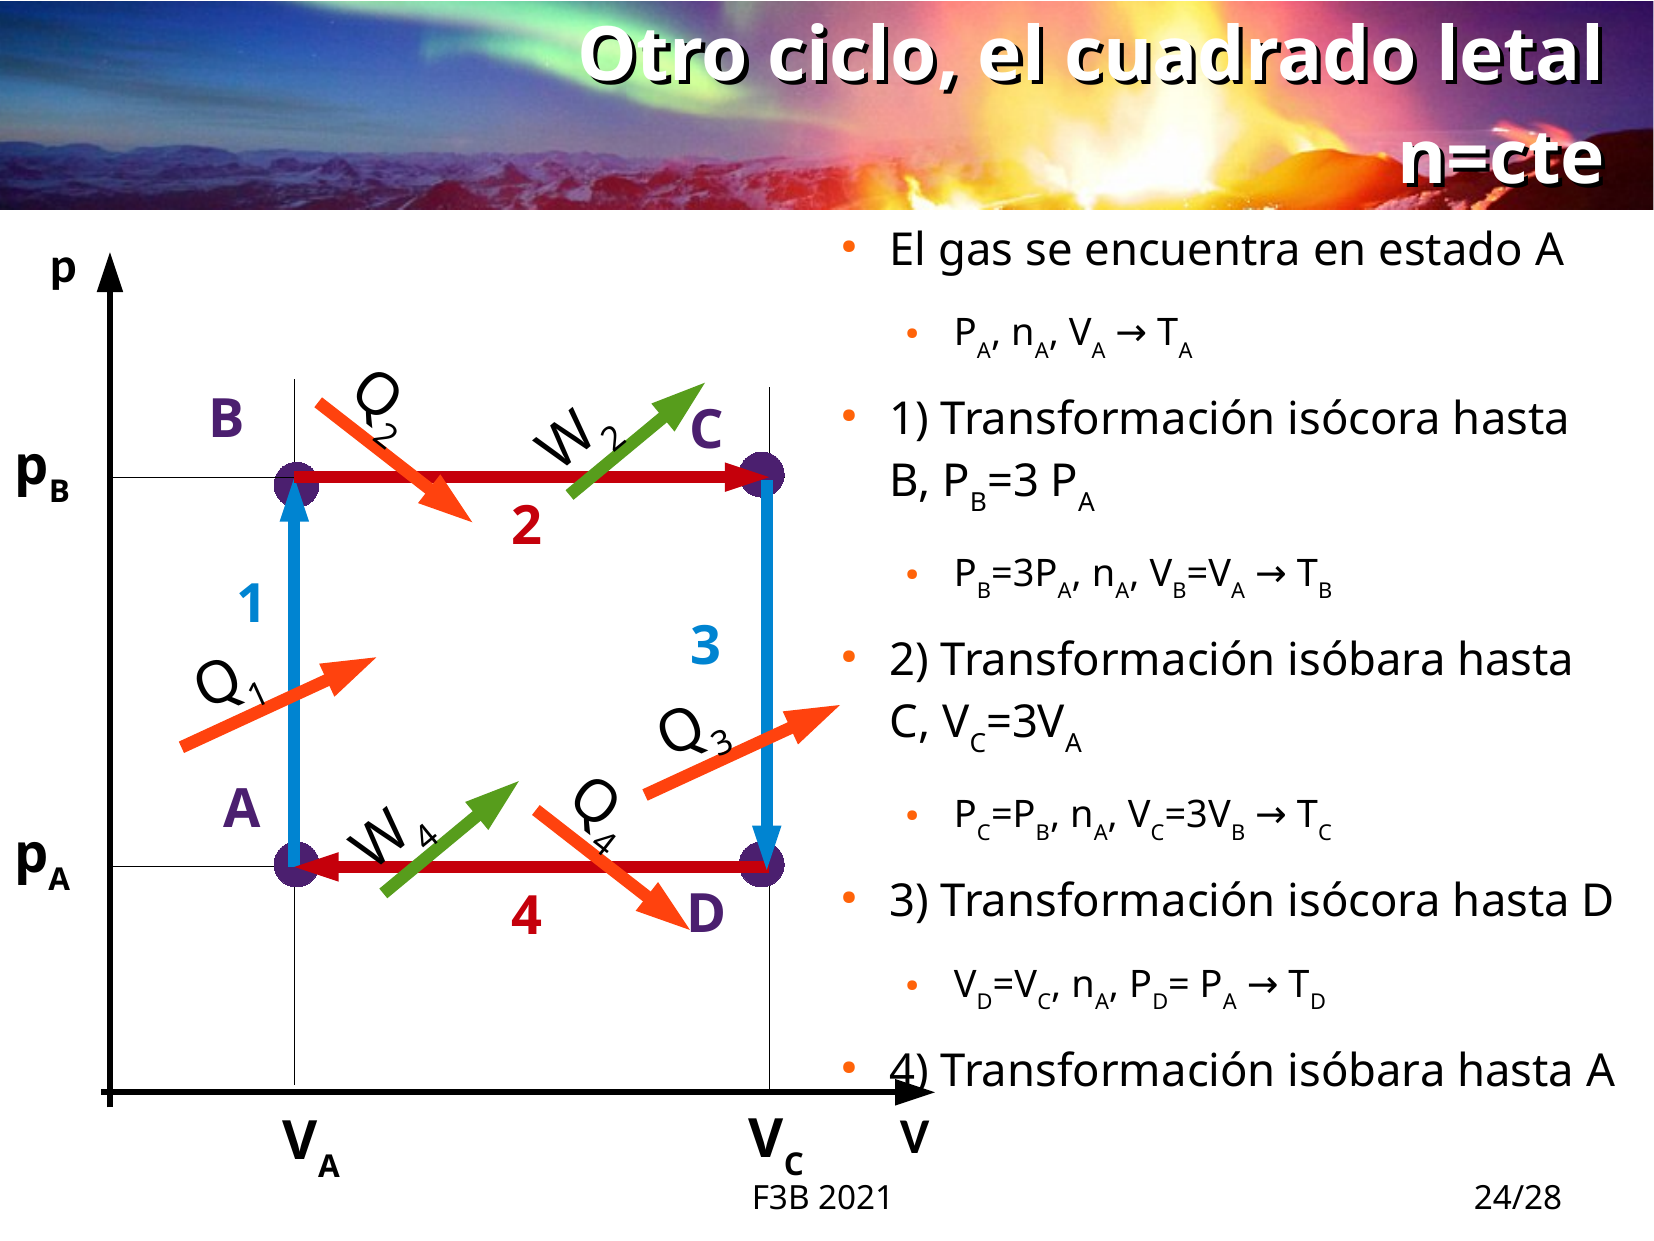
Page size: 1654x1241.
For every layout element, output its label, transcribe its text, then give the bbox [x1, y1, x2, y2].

text_box 4 [484, 868, 570, 958]
text_box C [664, 382, 750, 471]
text_box 1 [208, 557, 295, 646]
text_box [274, 478, 293, 505]
text_box p [34, 237, 92, 314]
text_box [297, 483, 319, 506]
text_box pA [0, 807, 110, 901]
text_box 3 [663, 598, 750, 688]
text_box V [885, 1117, 945, 1186]
text_box A [199, 762, 285, 851]
list El gas se encuentra en estado A PA, nA, VA → TA 1) Transformación isócora hasta B, PB=3 PA PB=3PA, nA, VB=VA → TB 2) Transformación isóbara hasta C, VC=3VA PC=PB, nA, VC=3VB → TC 3) Transformación isócora hasta D VD=VC, nA, PD= PA → TD 4) Transformación isóbara hasta A [825, 216, 1621, 1117]
text_box [743, 481, 761, 498]
picture [0, 1, 1654, 210]
text_box VC [708, 1092, 845, 1186]
text_box [741, 846, 785, 887]
text_box [740, 452, 785, 494]
text_box VA [243, 1093, 380, 1188]
text_box [275, 462, 315, 477]
text_box 2 [484, 479, 570, 568]
text_box [739, 842, 763, 861]
text_box B [184, 372, 270, 461]
text_box D [664, 873, 750, 956]
title Otro ciclo, el cuadrado letal n=cte [45, 11, 1606, 195]
text_box [274, 843, 317, 887]
text_box [300, 842, 318, 864]
text_box pB [0, 418, 110, 513]
